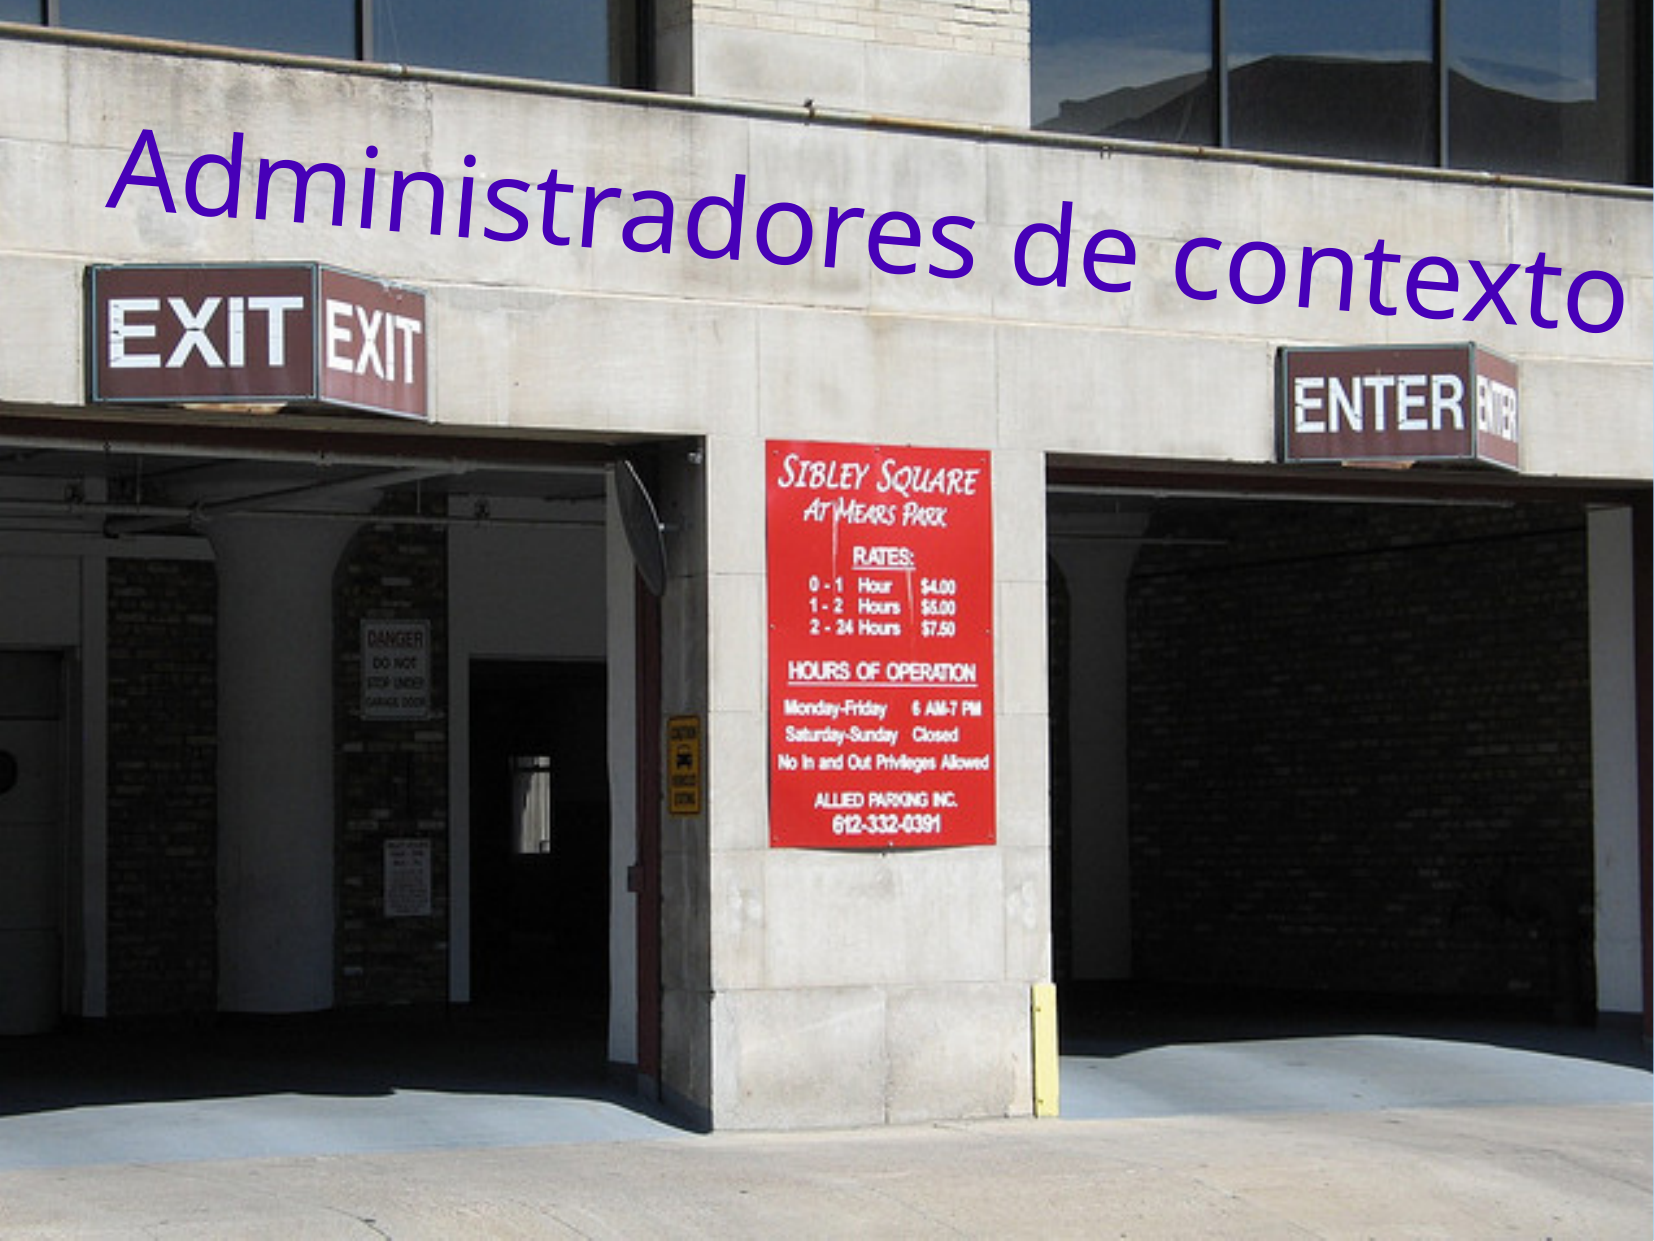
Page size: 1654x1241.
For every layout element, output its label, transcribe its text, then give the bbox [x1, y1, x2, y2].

picture [0, 0, 1654, 1241]
text_box Administradores de contexto [89, 78, 1609, 346]
